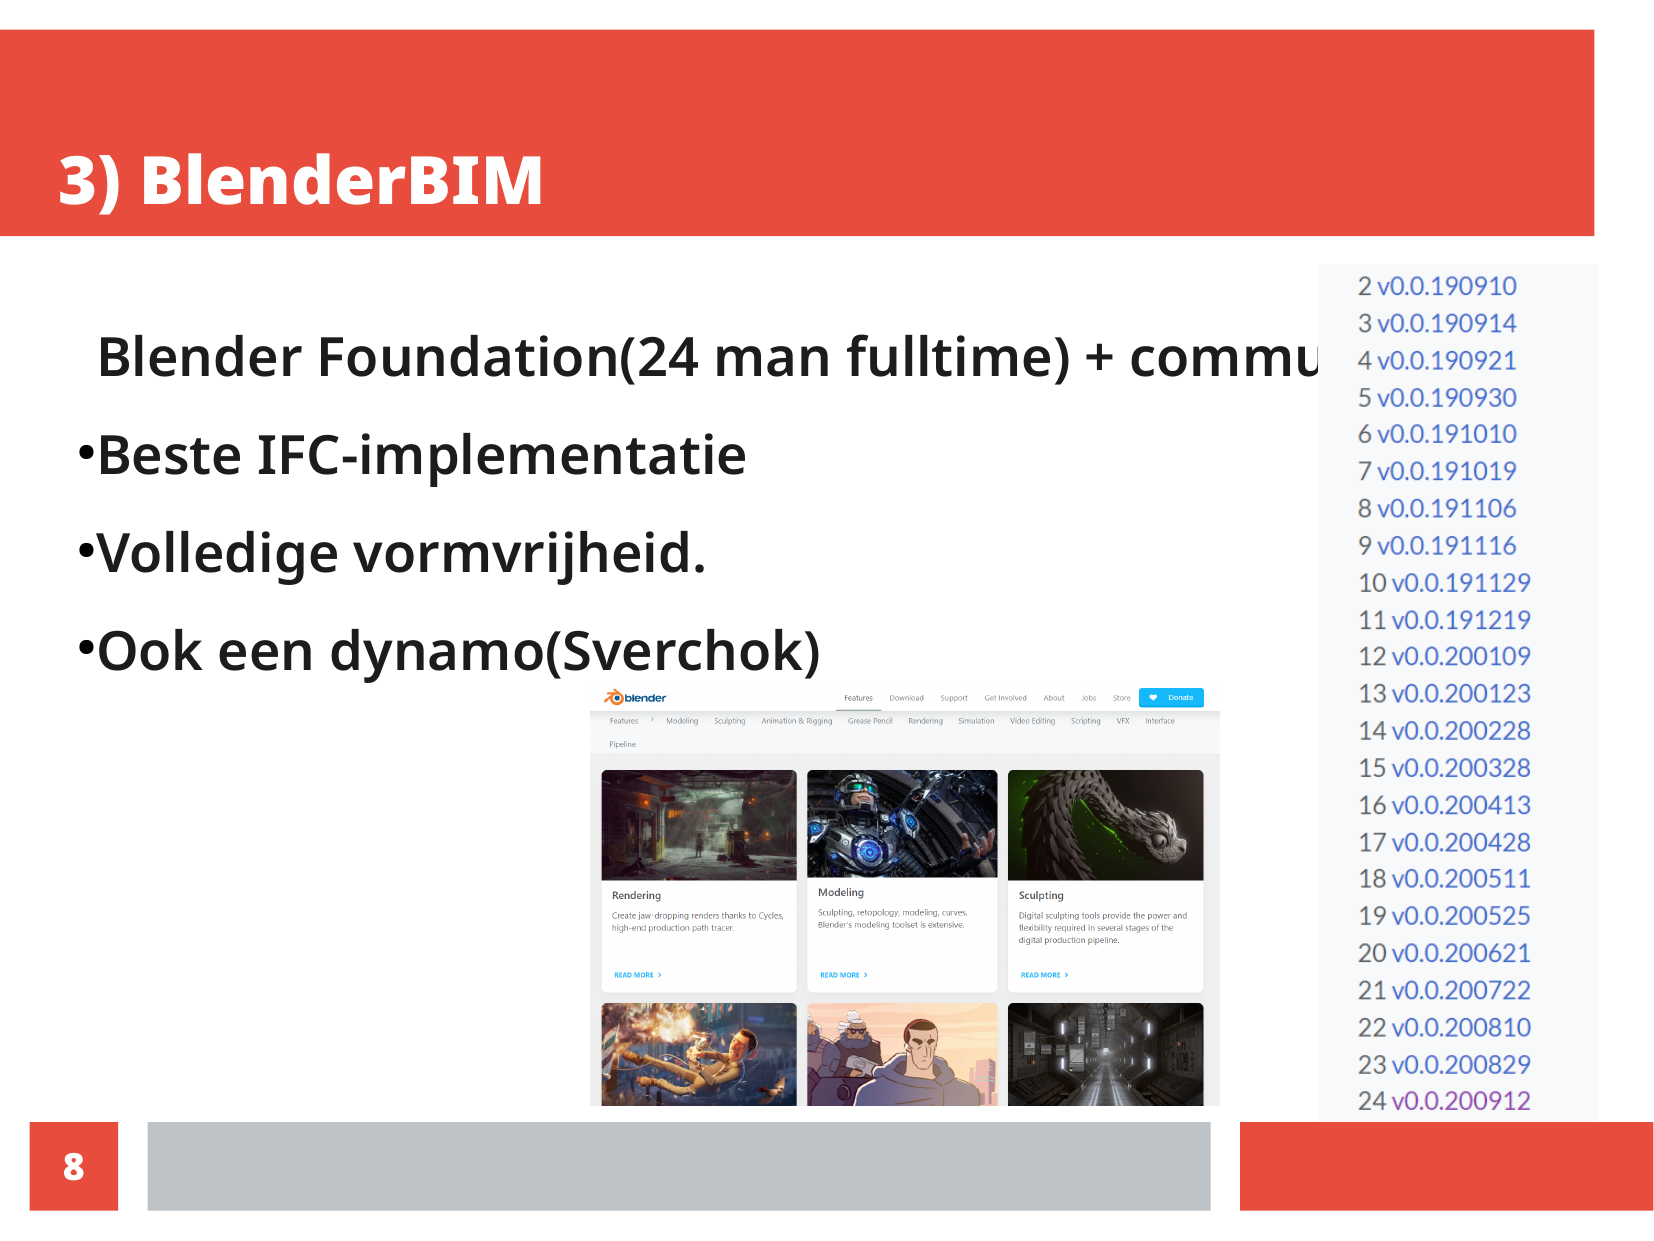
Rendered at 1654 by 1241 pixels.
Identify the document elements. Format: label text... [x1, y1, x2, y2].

list Blender Foundation(24 man fulltime) + community Beste IFC-implementatie Volledige vormvrijheid. Ook een dynamo(Sverchok) [76, 318, 1318, 910]
picture [590, 910, 1220, 1106]
picture [1318, 259, 1598, 1123]
title 3) BlenderBIM [59, 59, 1595, 225]
